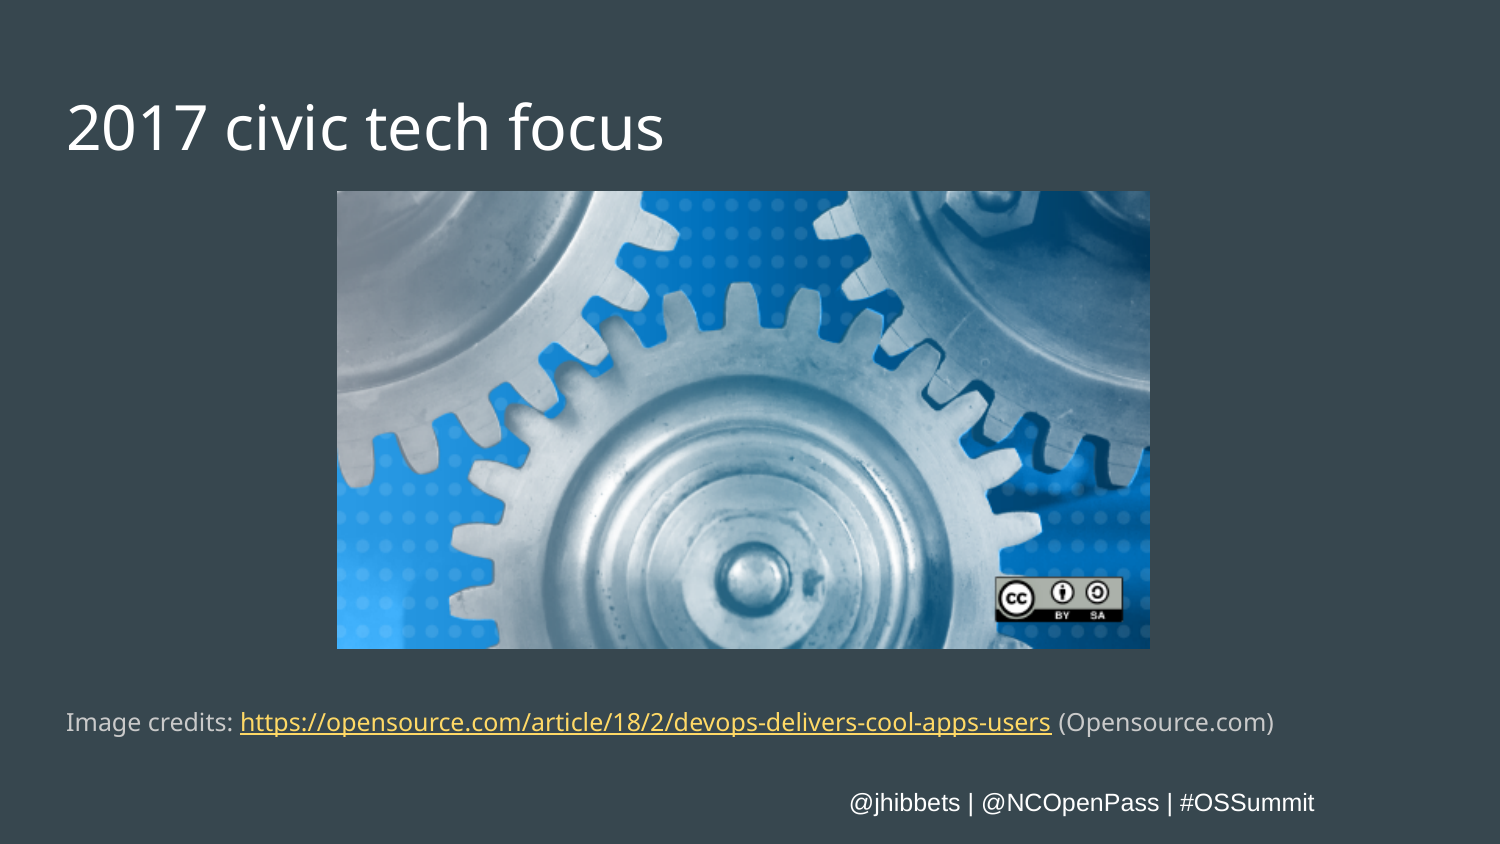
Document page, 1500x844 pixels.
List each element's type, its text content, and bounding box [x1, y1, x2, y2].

title 2017 civic tech focus [51, 72, 1449, 167]
picture [337, 191, 1150, 649]
text_box Image credits: https://opensource.com/article/18/2/devops-delivers-cool-apps-users (Opensource.com) [51, 686, 1449, 750]
